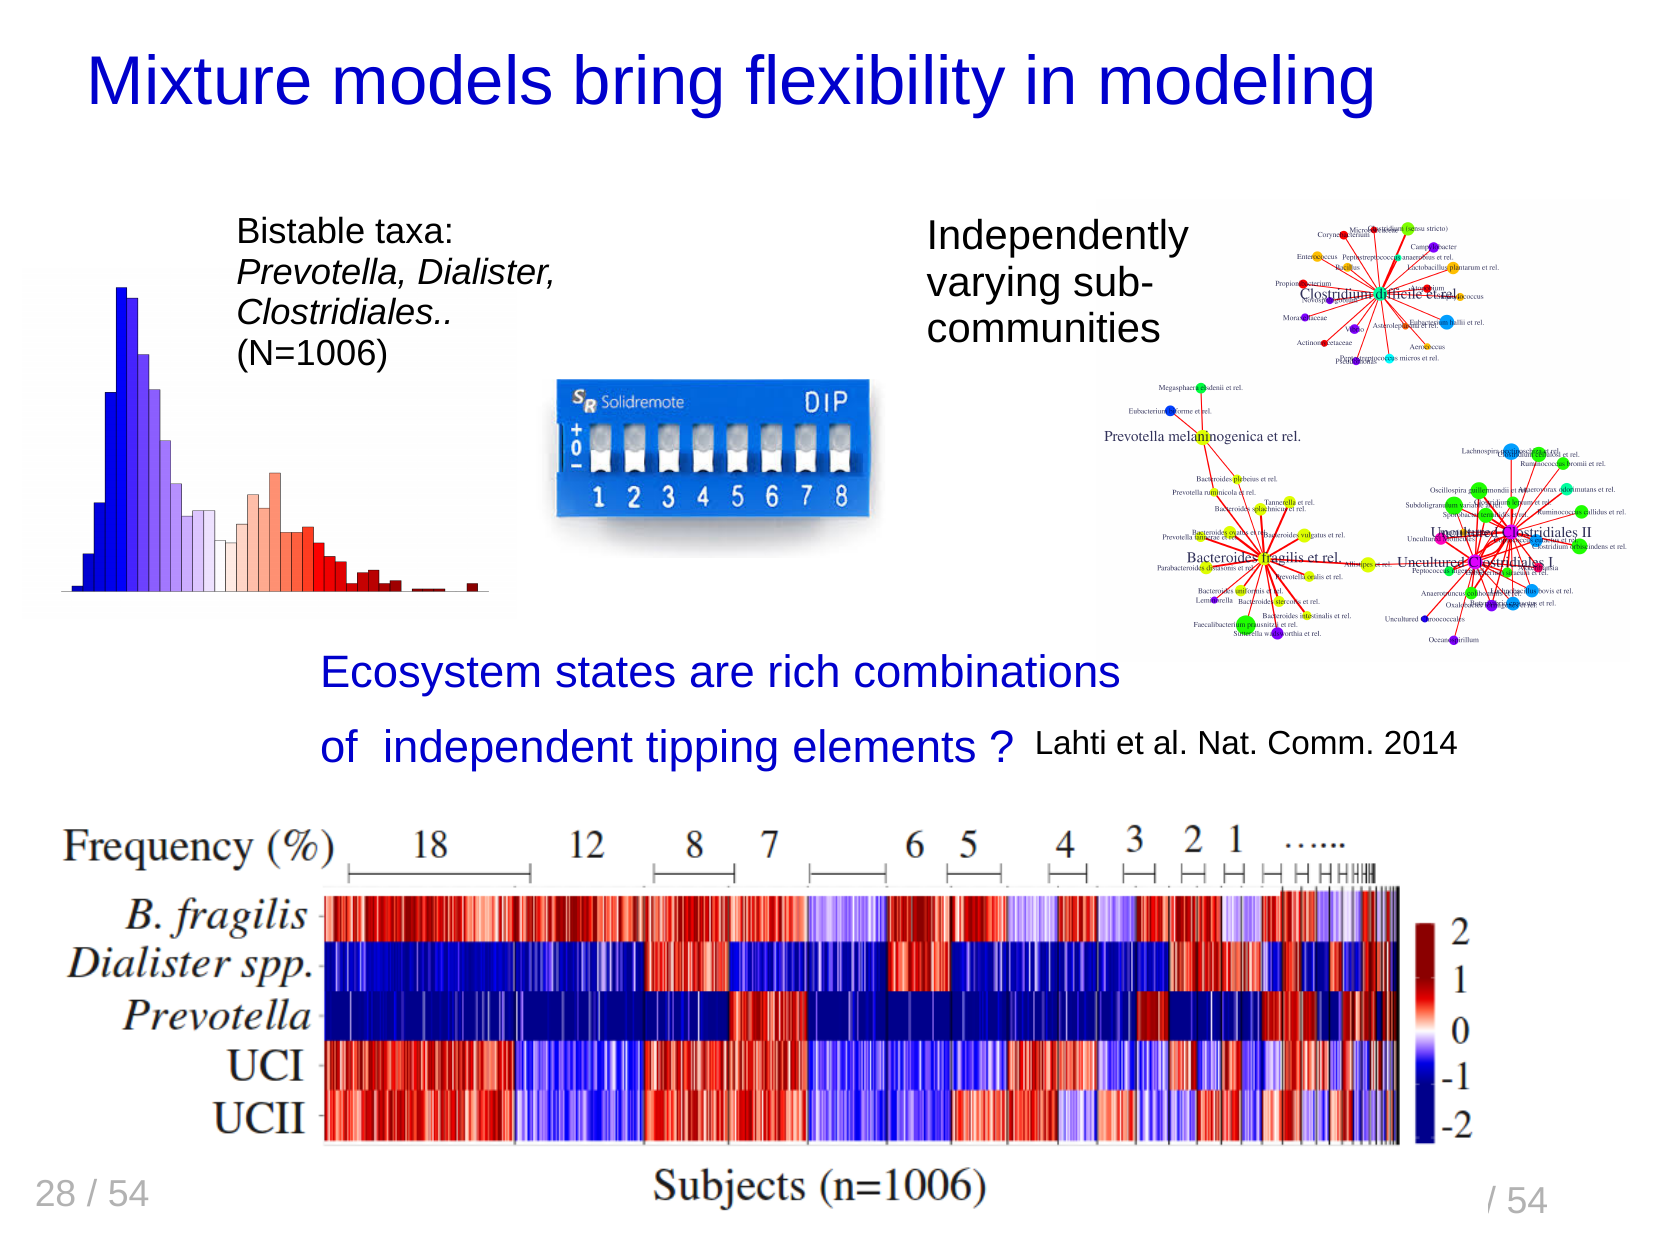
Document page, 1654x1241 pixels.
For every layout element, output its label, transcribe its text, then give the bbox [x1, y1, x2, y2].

picture [1096, 199, 1630, 662]
picture [533, 370, 892, 558]
picture [22, 267, 517, 619]
picture [22, 811, 1488, 1223]
text_box Lahti et al. Nat. Comm. 2014 [1034, 724, 1530, 777]
list Ecosystem states are rich combinations of independent tipping elements ? [264, 646, 1245, 774]
list Mixture models bring flexibility in modeling [86, 42, 1453, 185]
text_box Independently varying sub-communities [926, 211, 1265, 359]
text_box Bistable taxa: Prevotella, Dialister, Clostridiales.. (N=1006) [236, 210, 562, 406]
text_box <number> / 54 [20, 1165, 315, 1226]
text_box <number> / 54 [1418, 1172, 1654, 1229]
